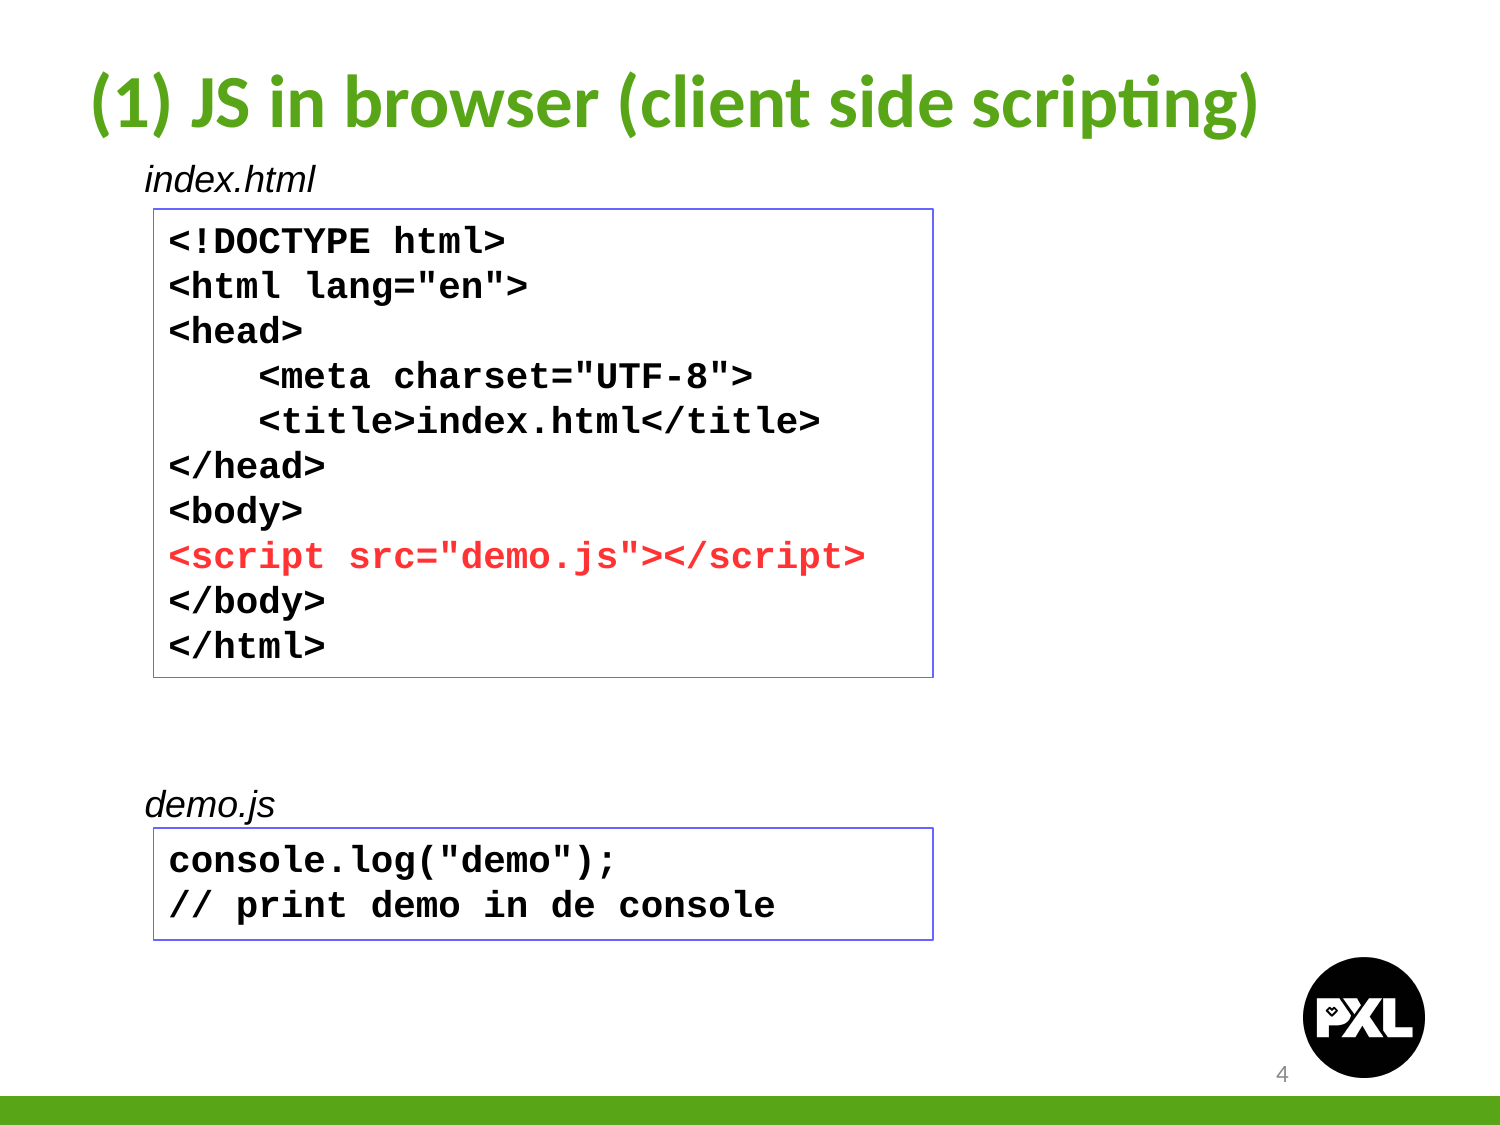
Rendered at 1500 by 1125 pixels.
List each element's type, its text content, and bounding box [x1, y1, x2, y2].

picture [1303, 957, 1425, 1078]
text_box index.html [129, 147, 485, 205]
text_box (1) JS in browser (client side scripting) [75, 45, 1425, 233]
text_box <number> [1074, 1042, 1304, 1103]
text_box console.log("demo"); // print demo in de console [153, 827, 933, 940]
text_box <!DOCTYPE html> <html lang="en"> <head> <meta charset="UTF-8"> <title>index.html</title> </head> <body> <script src="demo.js"></script> </body> </html> [153, 208, 933, 678]
text_box demo.js [129, 772, 485, 830]
